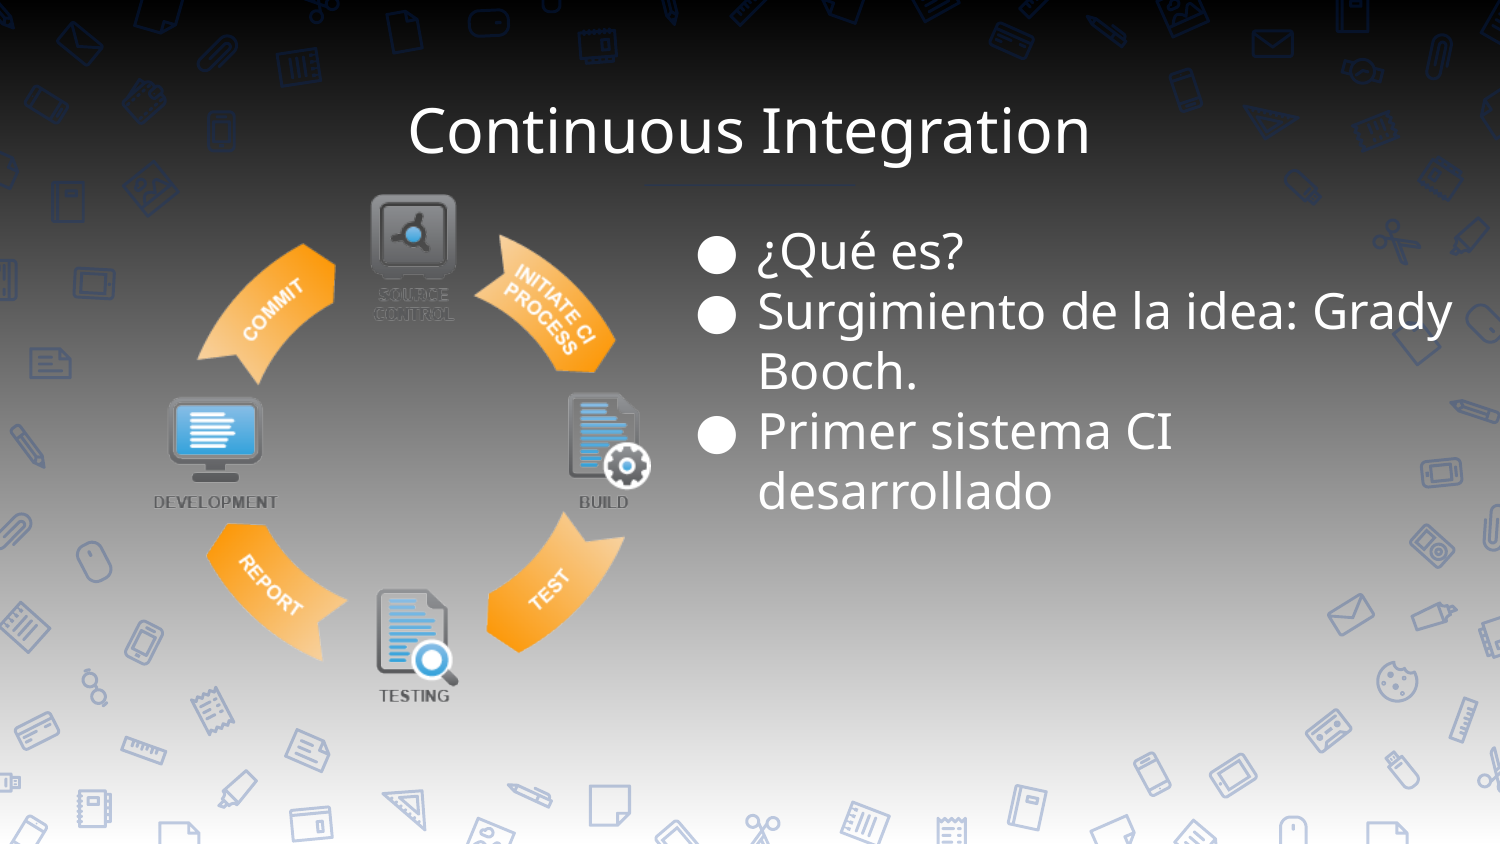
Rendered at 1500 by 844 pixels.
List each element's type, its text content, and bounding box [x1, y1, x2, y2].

title Continuous Integration [182, 58, 1318, 182]
picture [153, 194, 651, 709]
list [546, 133, 1339, 360]
list ¿Qué es? Surgimiento de la idea: Grady Booch. Primer sistema CI desarrollado [667, 204, 1488, 700]
